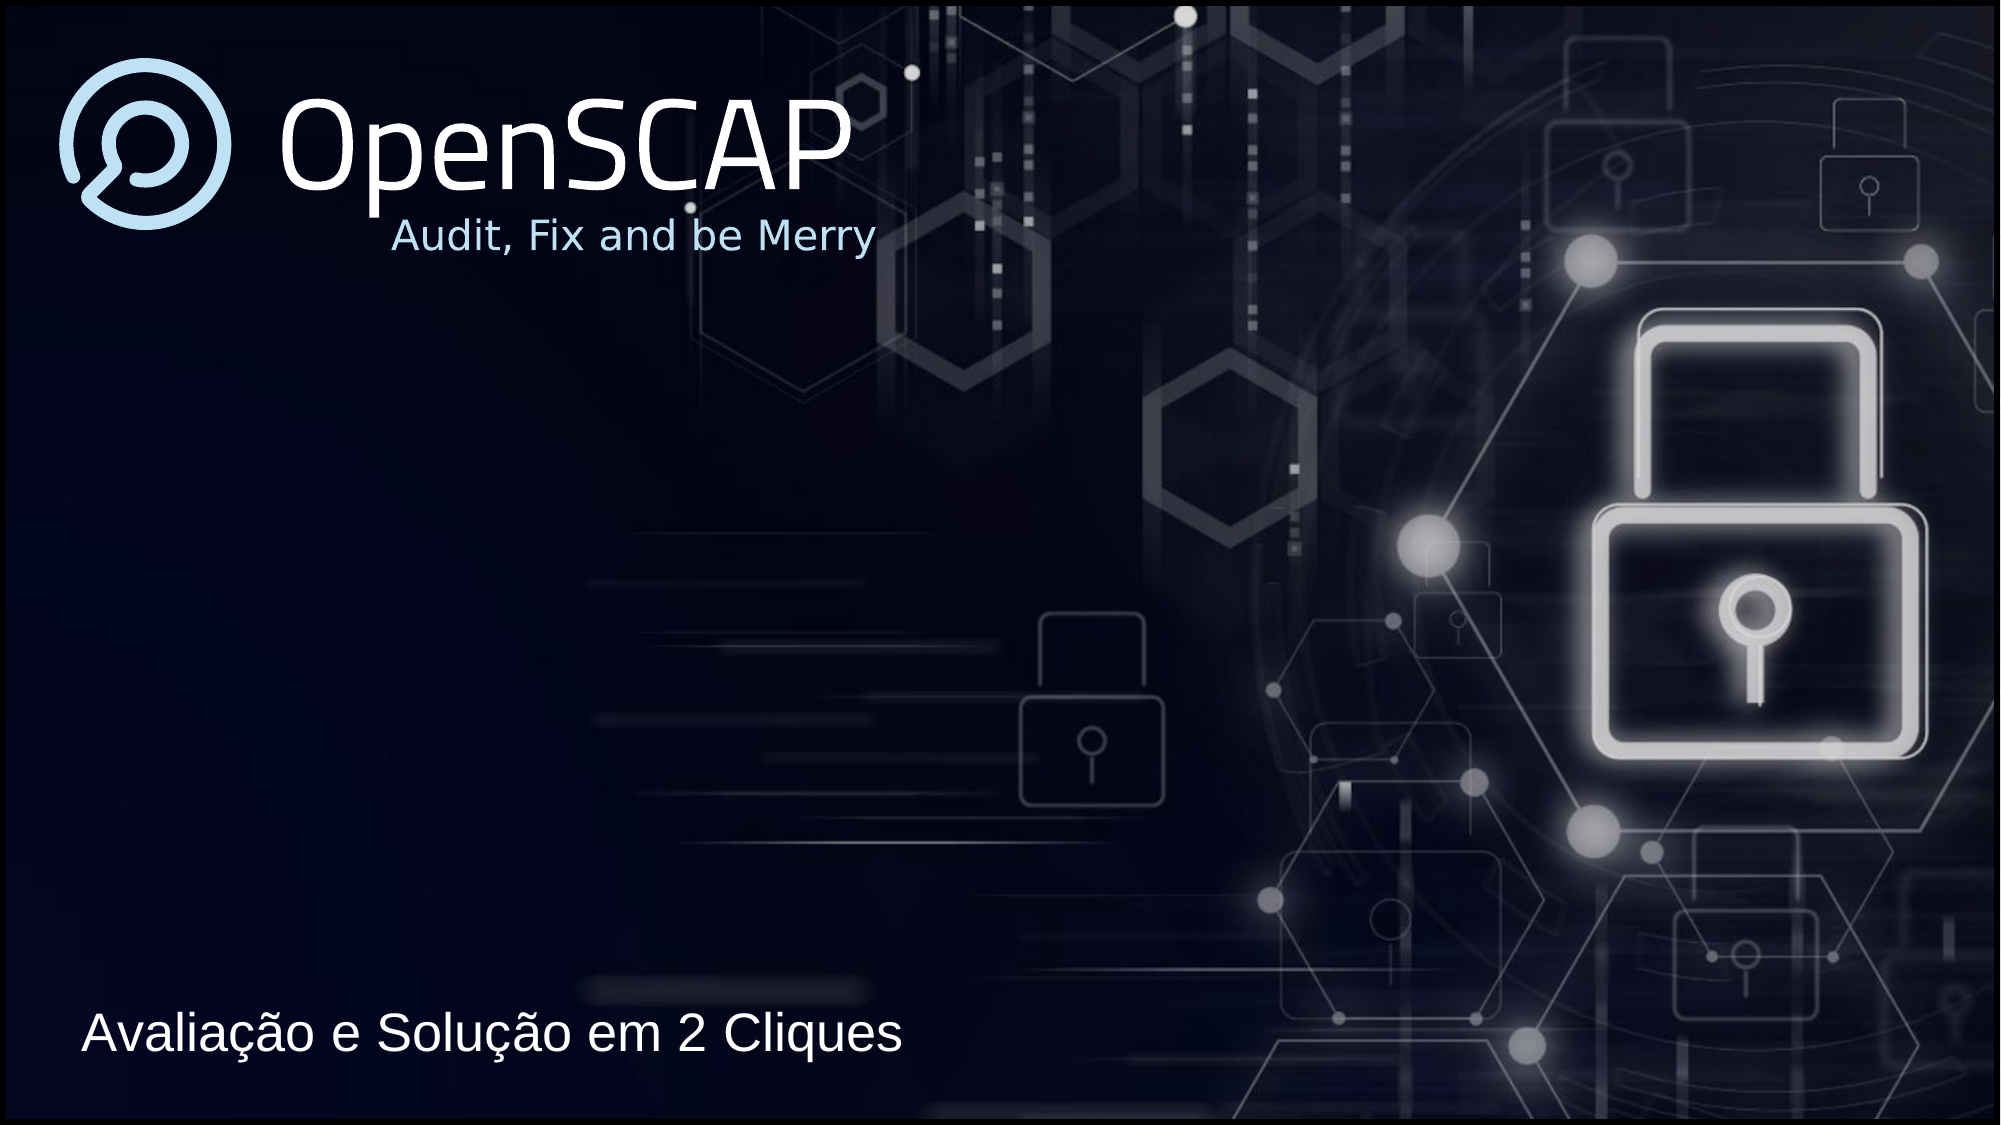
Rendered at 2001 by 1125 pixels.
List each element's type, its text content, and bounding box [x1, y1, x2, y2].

picture [37, 52, 901, 263]
text_box Avaliação e Solução em 2 Cliques [67, 994, 1015, 1125]
text_box [0, 0, 2000, 1125]
